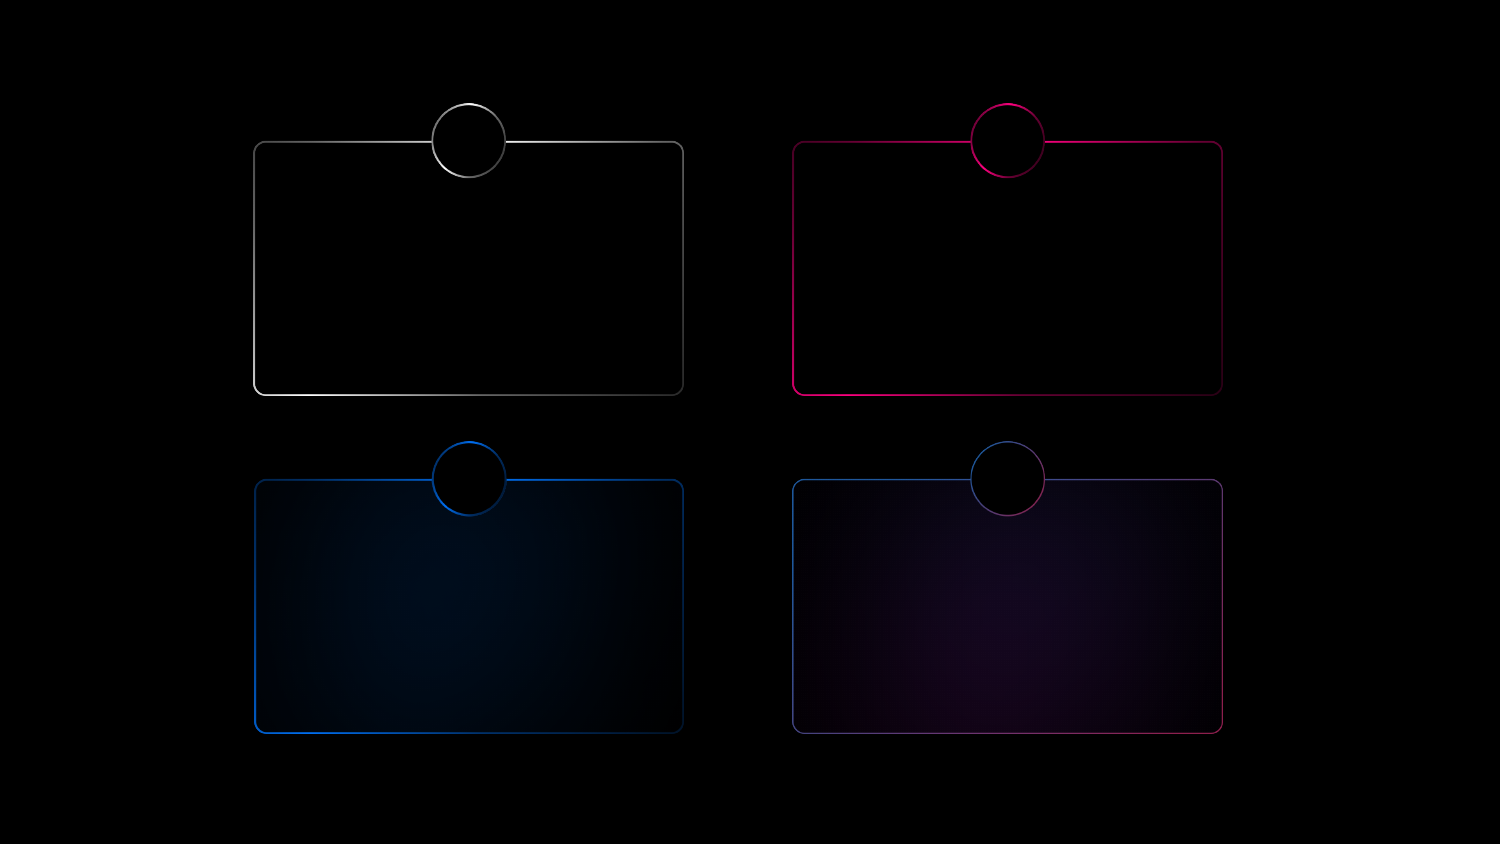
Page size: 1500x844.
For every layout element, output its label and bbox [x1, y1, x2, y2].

picture [792, 441, 1223, 734]
picture [792, 103, 1223, 396]
picture [254, 441, 684, 734]
picture [253, 103, 684, 396]
